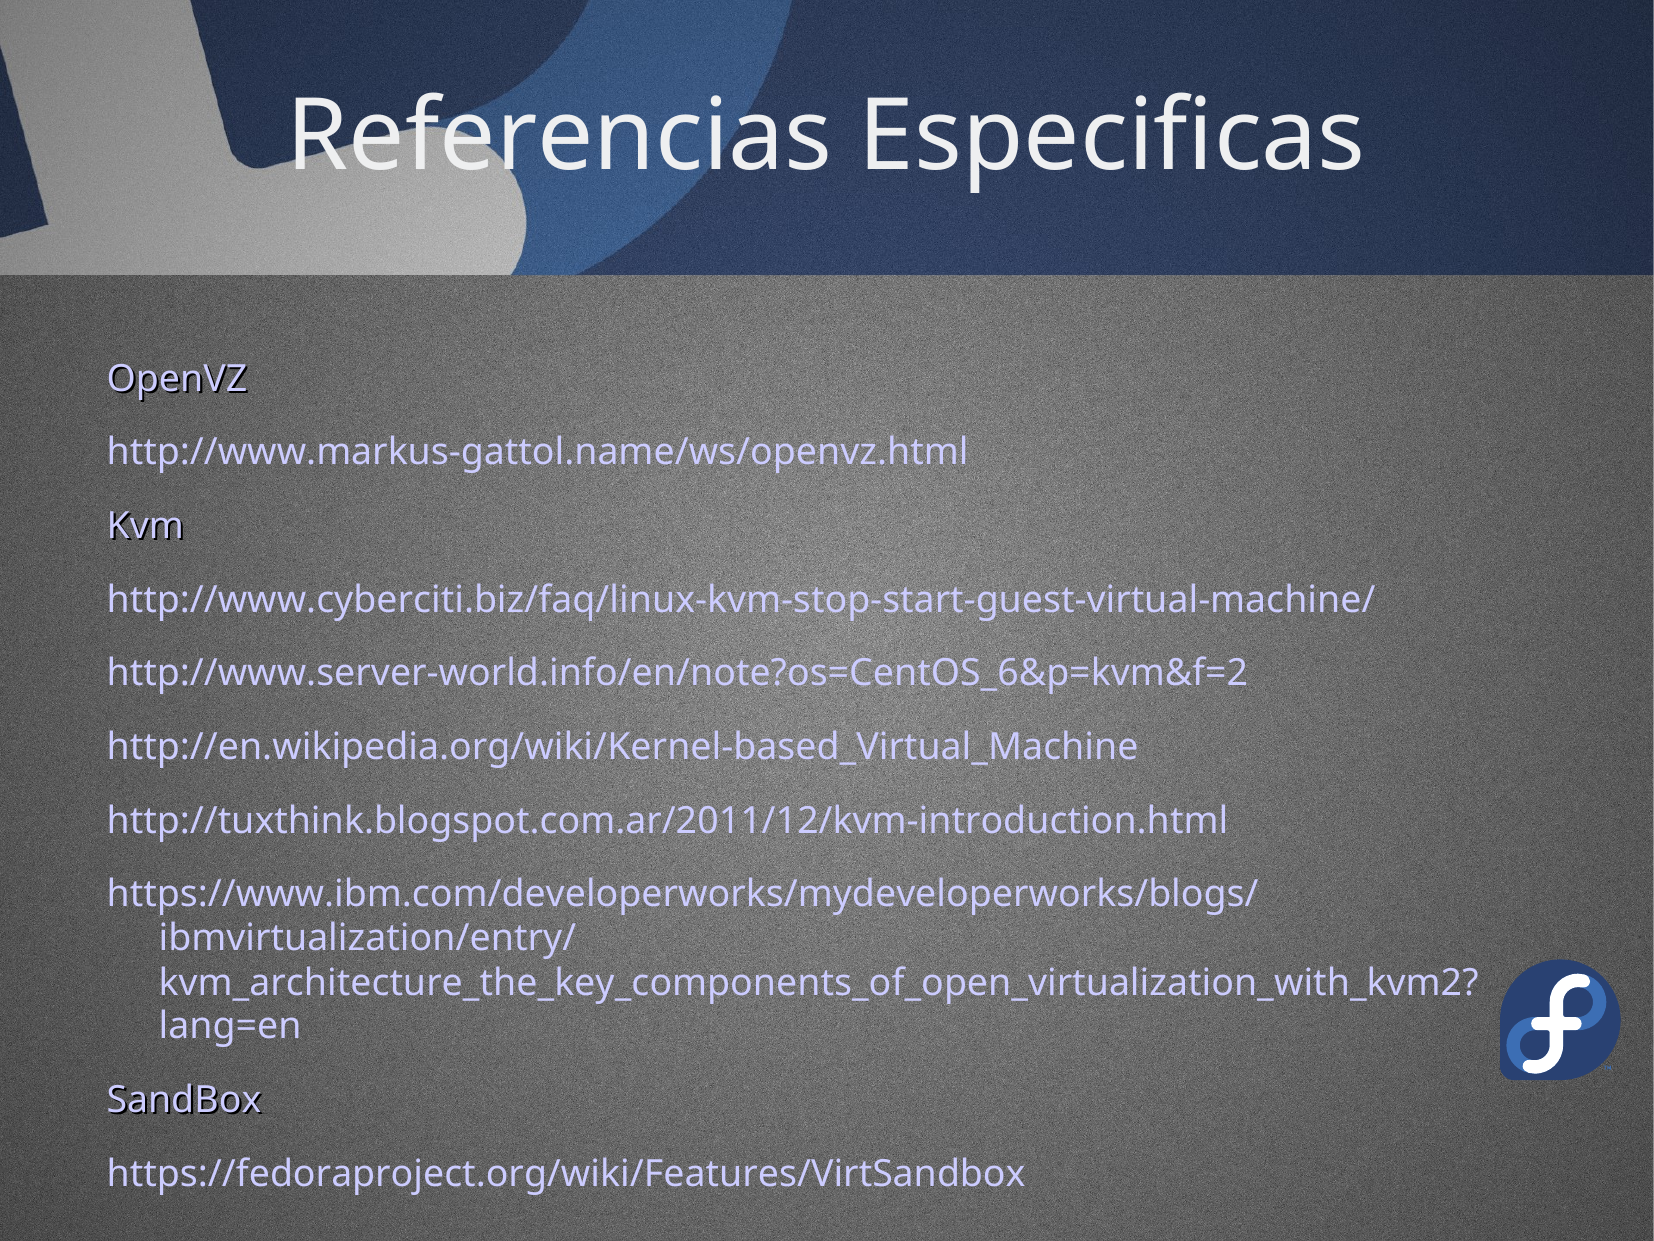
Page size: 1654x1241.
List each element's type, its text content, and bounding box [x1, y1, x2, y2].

picture [0, 0, 1654, 1241]
text_box OpenVZ http://www.markus-gattol.name/ws/openvz.html Kvm http://www.cyberciti.biz/faq/linux-kvm-stop-start-guest-virtual-machine/ http://www.server-world.info/en/note?os=CentOS_6&p=kvm&f=2 http://en.wikipedia.org/wiki/Kernel-based_Virtual_Machine http://tuxthink.blogspot.com.ar/2011/12/kvm-introduction.html https://www.ibm.com/developerworks/mydeveloperworks/blogs/ibmvirtualization/entry/kvm_architecture_the_key_components_of_open_virtualization_with_kvm2?lang=en SandBox https://fedoraproject.org/wiki/Features/VirtSandbox [88, 354, 1565, 1064]
text_box Referencias Especificas [88, 29, 1565, 237]
